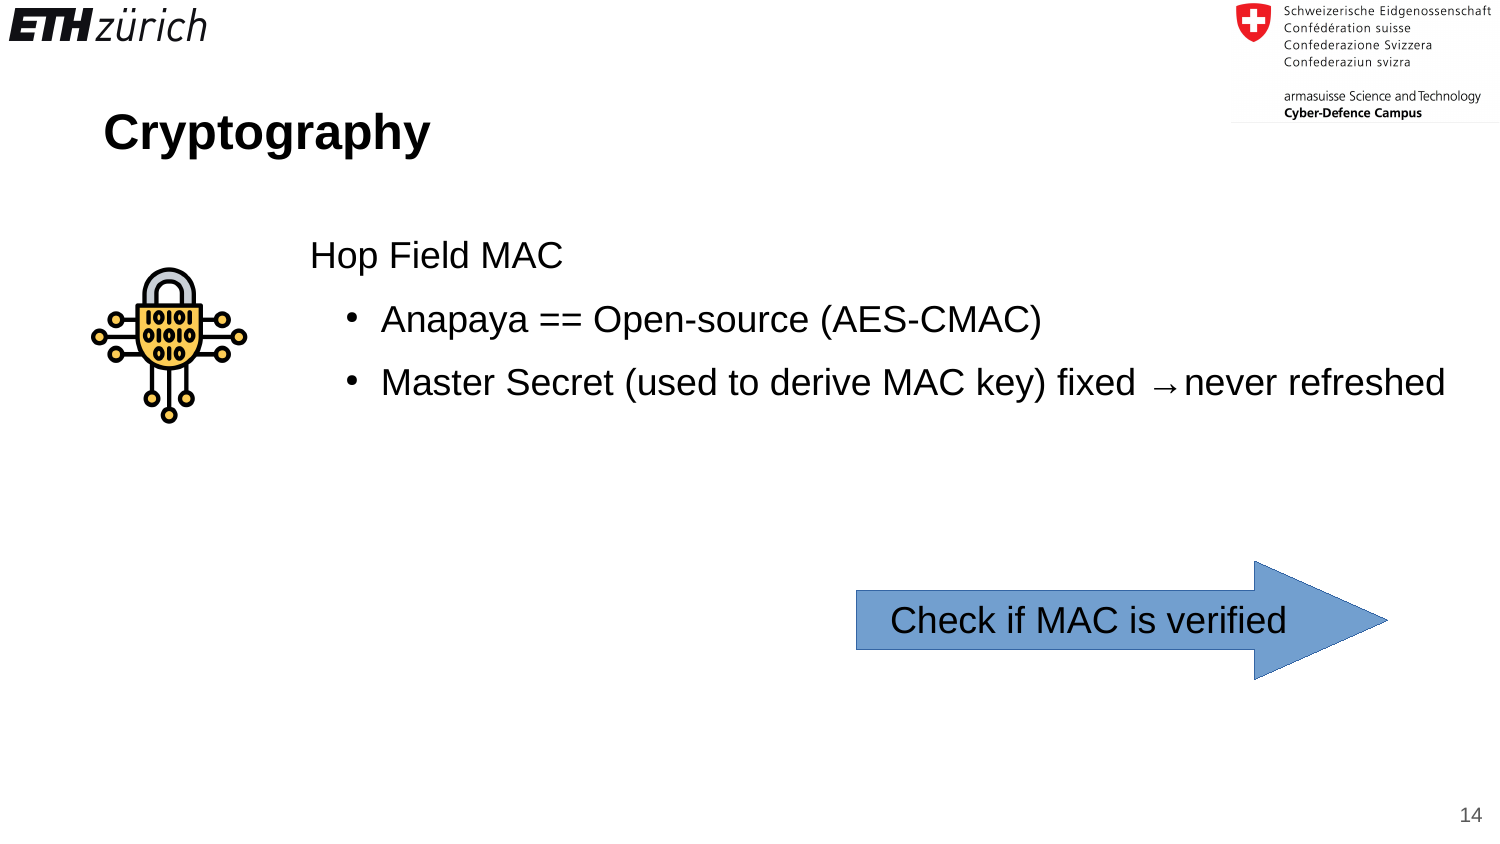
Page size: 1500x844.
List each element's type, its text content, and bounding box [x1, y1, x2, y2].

picture [8, 8, 207, 42]
picture [1231, 0, 1500, 123]
picture [88, 264, 250, 426]
text_box Cryptography [88, 88, 1182, 178]
text_box Hop Field MAC Anapaya == Open-source (AES-CMAC) Master Secret (used to derive MAC key) fixed →never refreshed [295, 206, 1477, 789]
text_box Check if MAC is verified [856, 561, 1388, 680]
